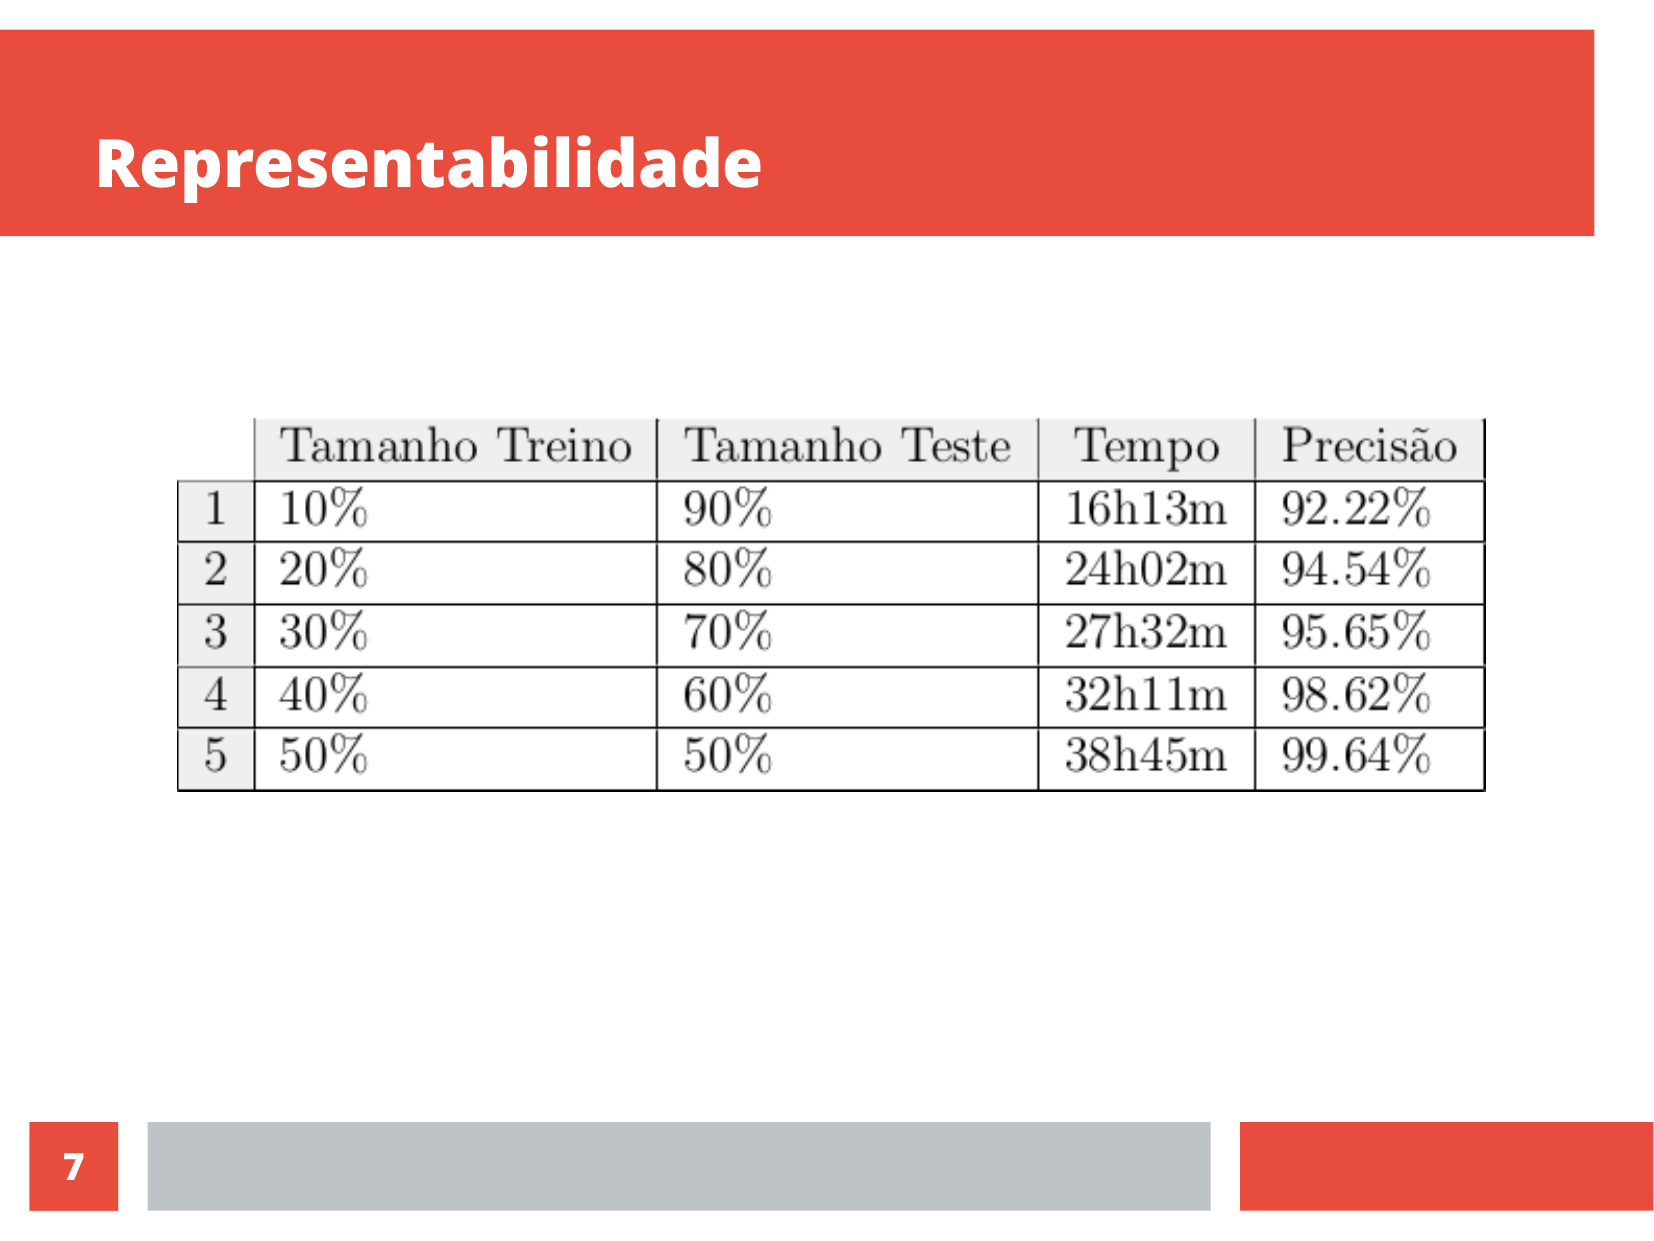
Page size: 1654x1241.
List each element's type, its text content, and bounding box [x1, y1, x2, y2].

list [59, 324, 1565, 1093]
picture [177, 418, 1486, 792]
title Representabilidade [59, 59, 1595, 207]
